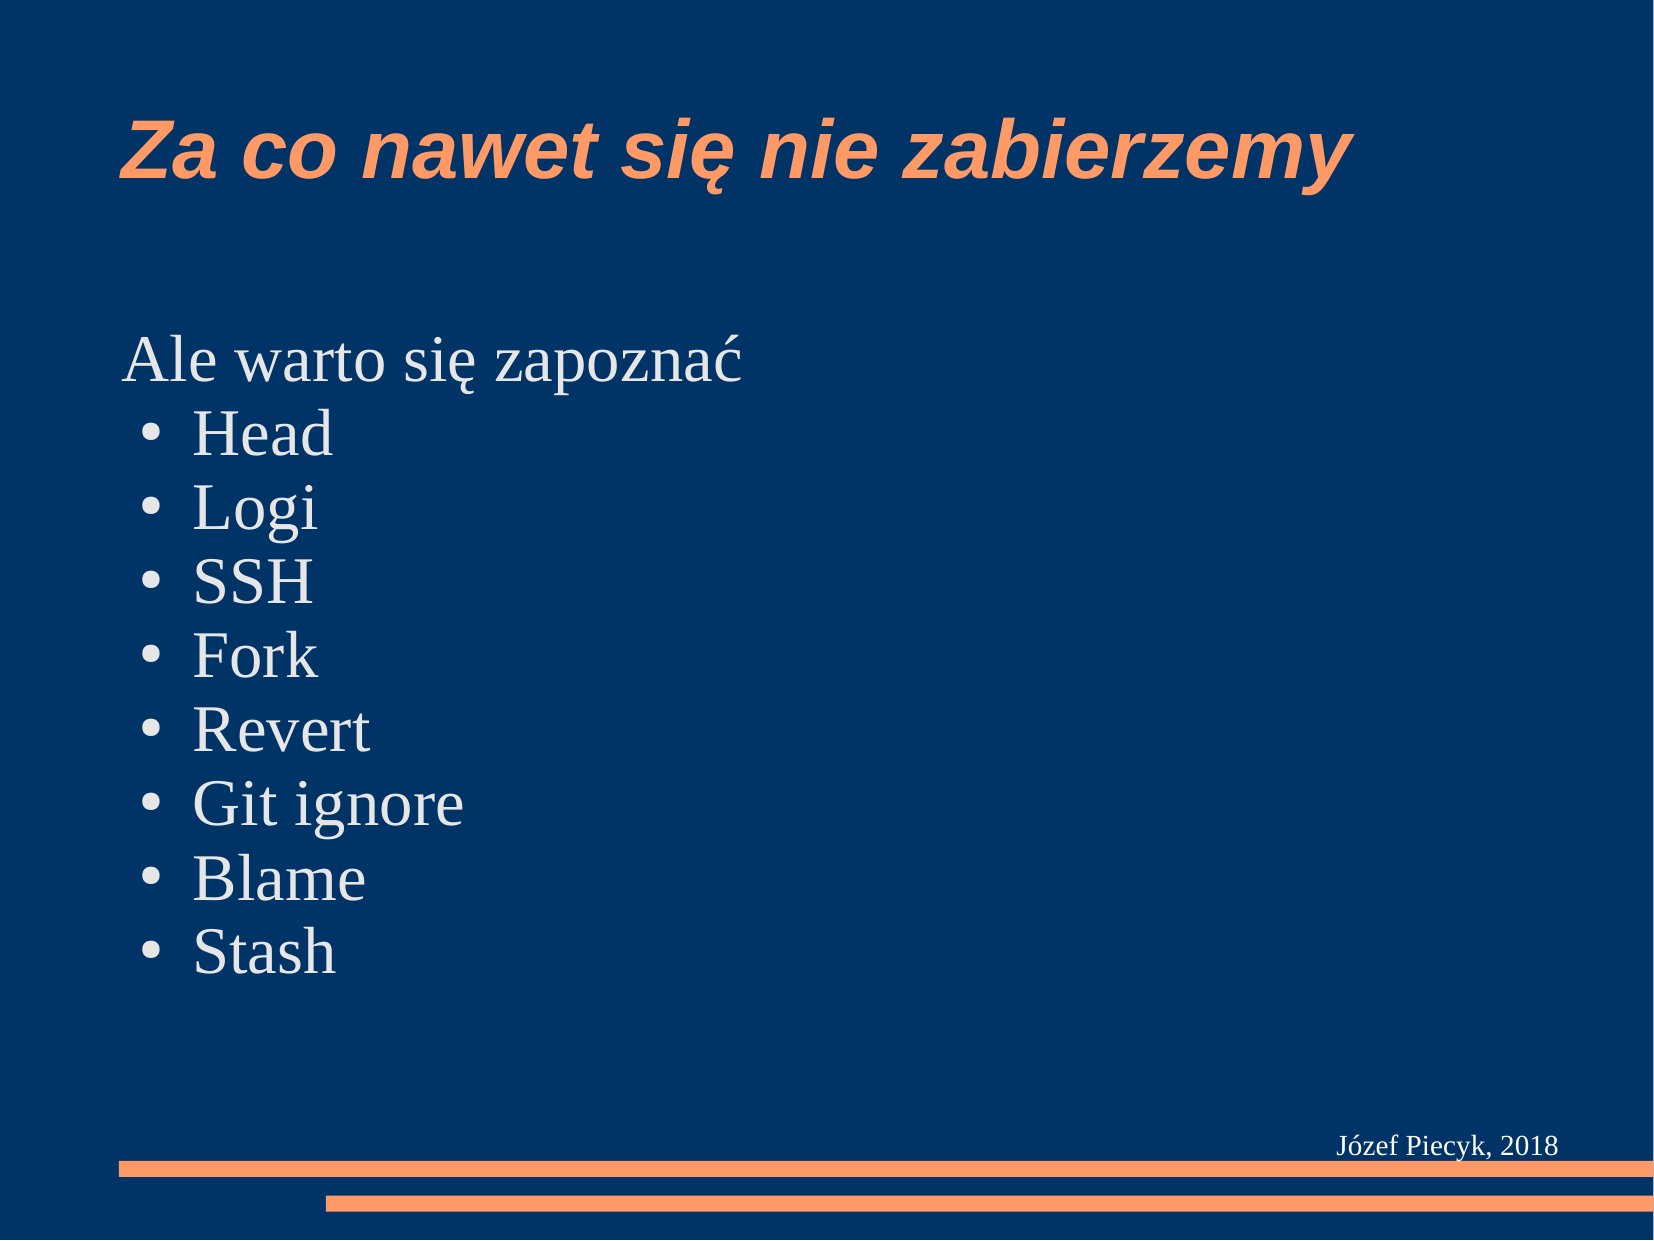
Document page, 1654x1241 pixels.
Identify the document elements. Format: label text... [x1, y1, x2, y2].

title Za co nawet się nie zabierzemy [121, 46, 1534, 254]
list Ale warto się zapoznać Head Logi SSH Fork Revert Git ignore Blame Stash [121, 322, 1561, 1132]
